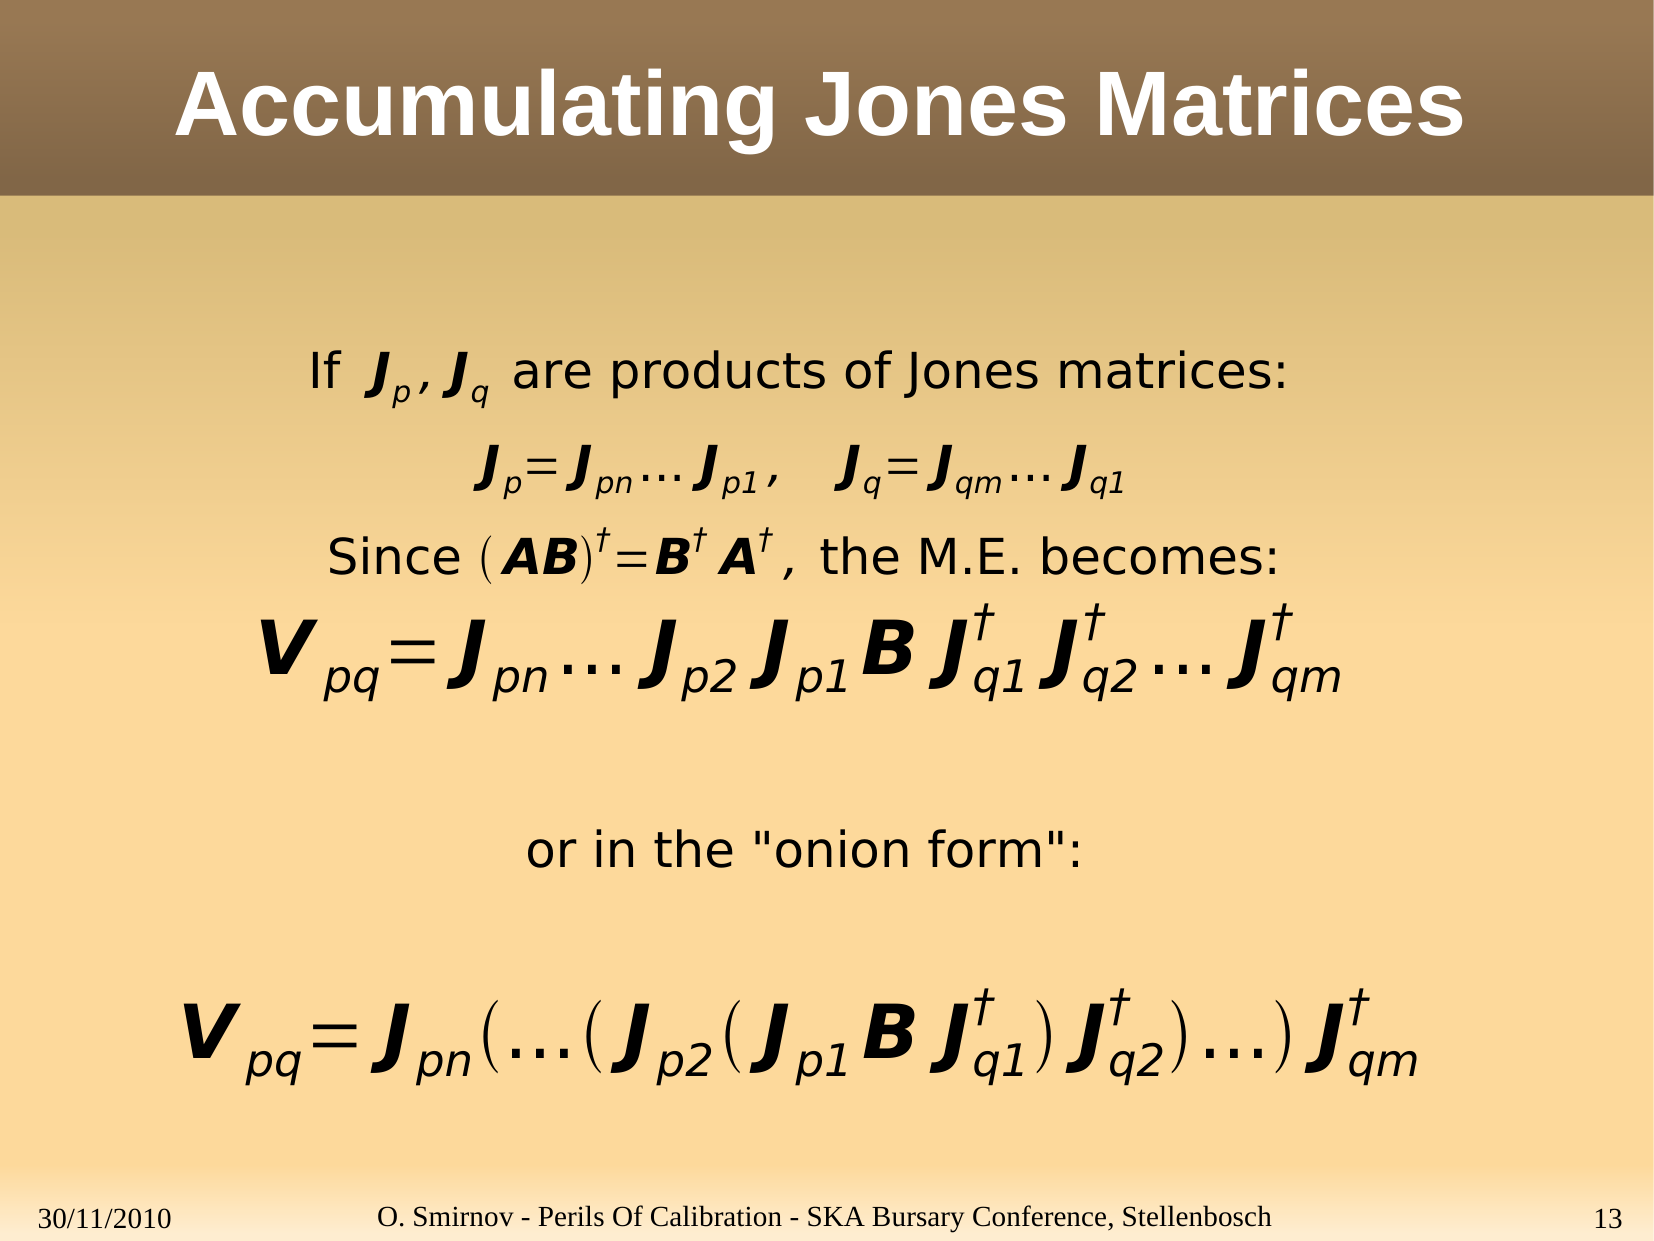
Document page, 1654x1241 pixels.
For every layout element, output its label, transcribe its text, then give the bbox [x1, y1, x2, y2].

title Accumulating Jones Matrices [76, 0, 1565, 208]
chart [172, 319, 1426, 1088]
picture [0, 0, 1654, 1241]
